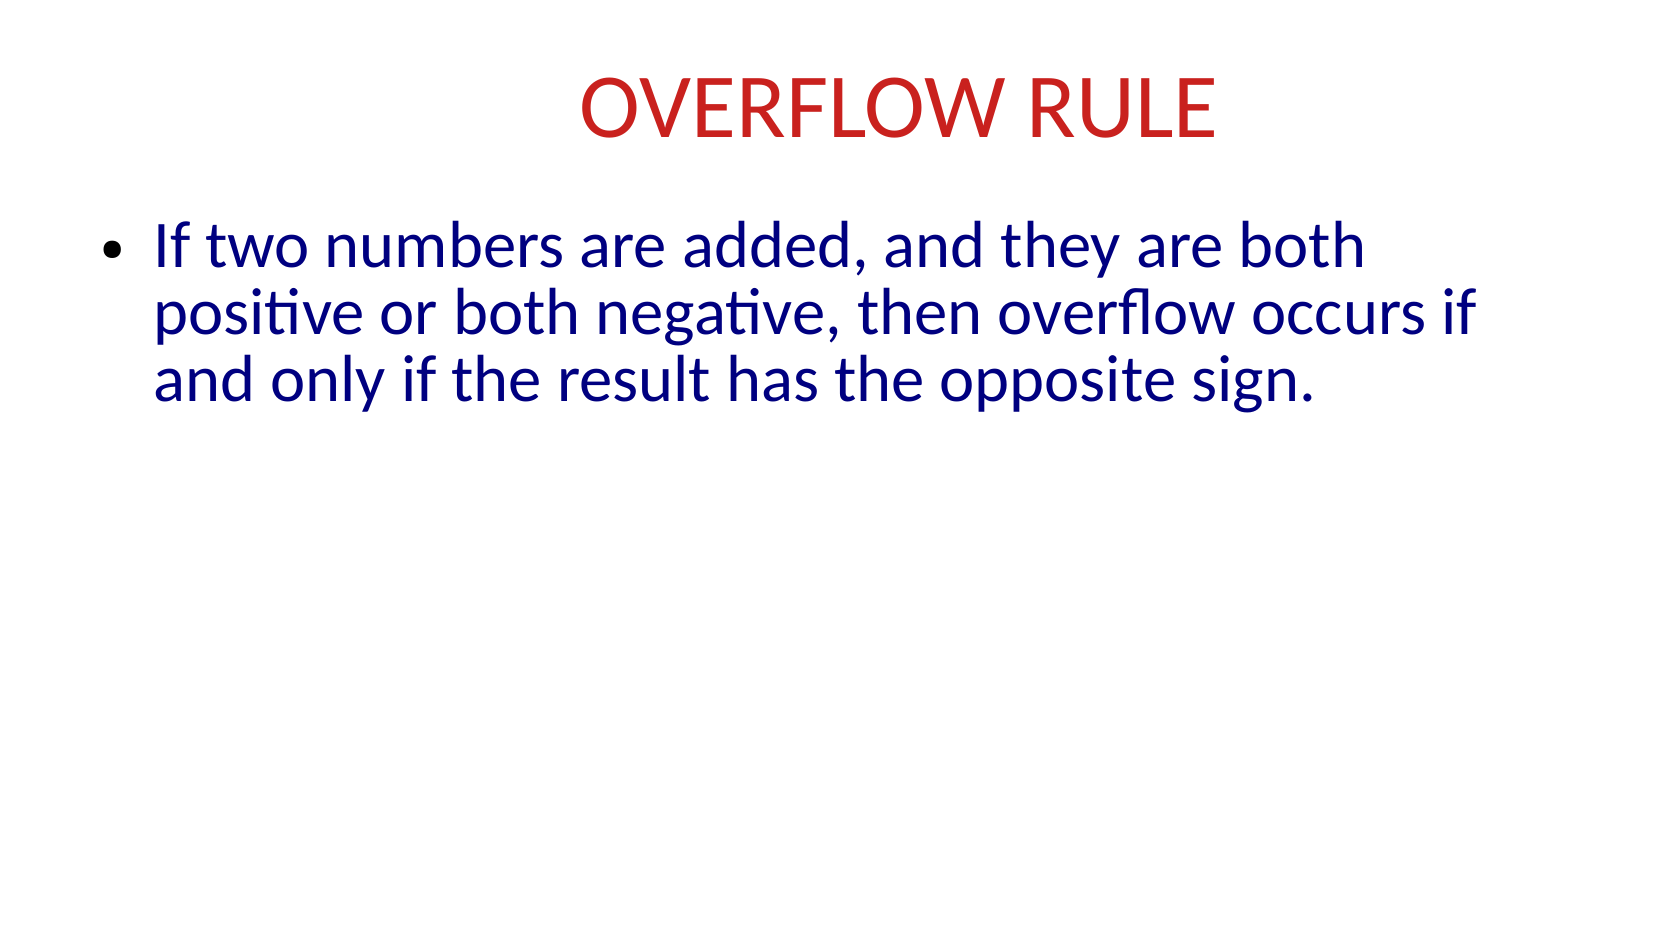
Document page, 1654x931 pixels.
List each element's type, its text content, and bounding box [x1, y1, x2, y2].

list If two numbers are added, and they are both positive or both negative, then overflow occurs if and only if the result has the opposite sign. [82, 217, 1571, 758]
title OVERFLOW RULE [82, 37, 1571, 193]
